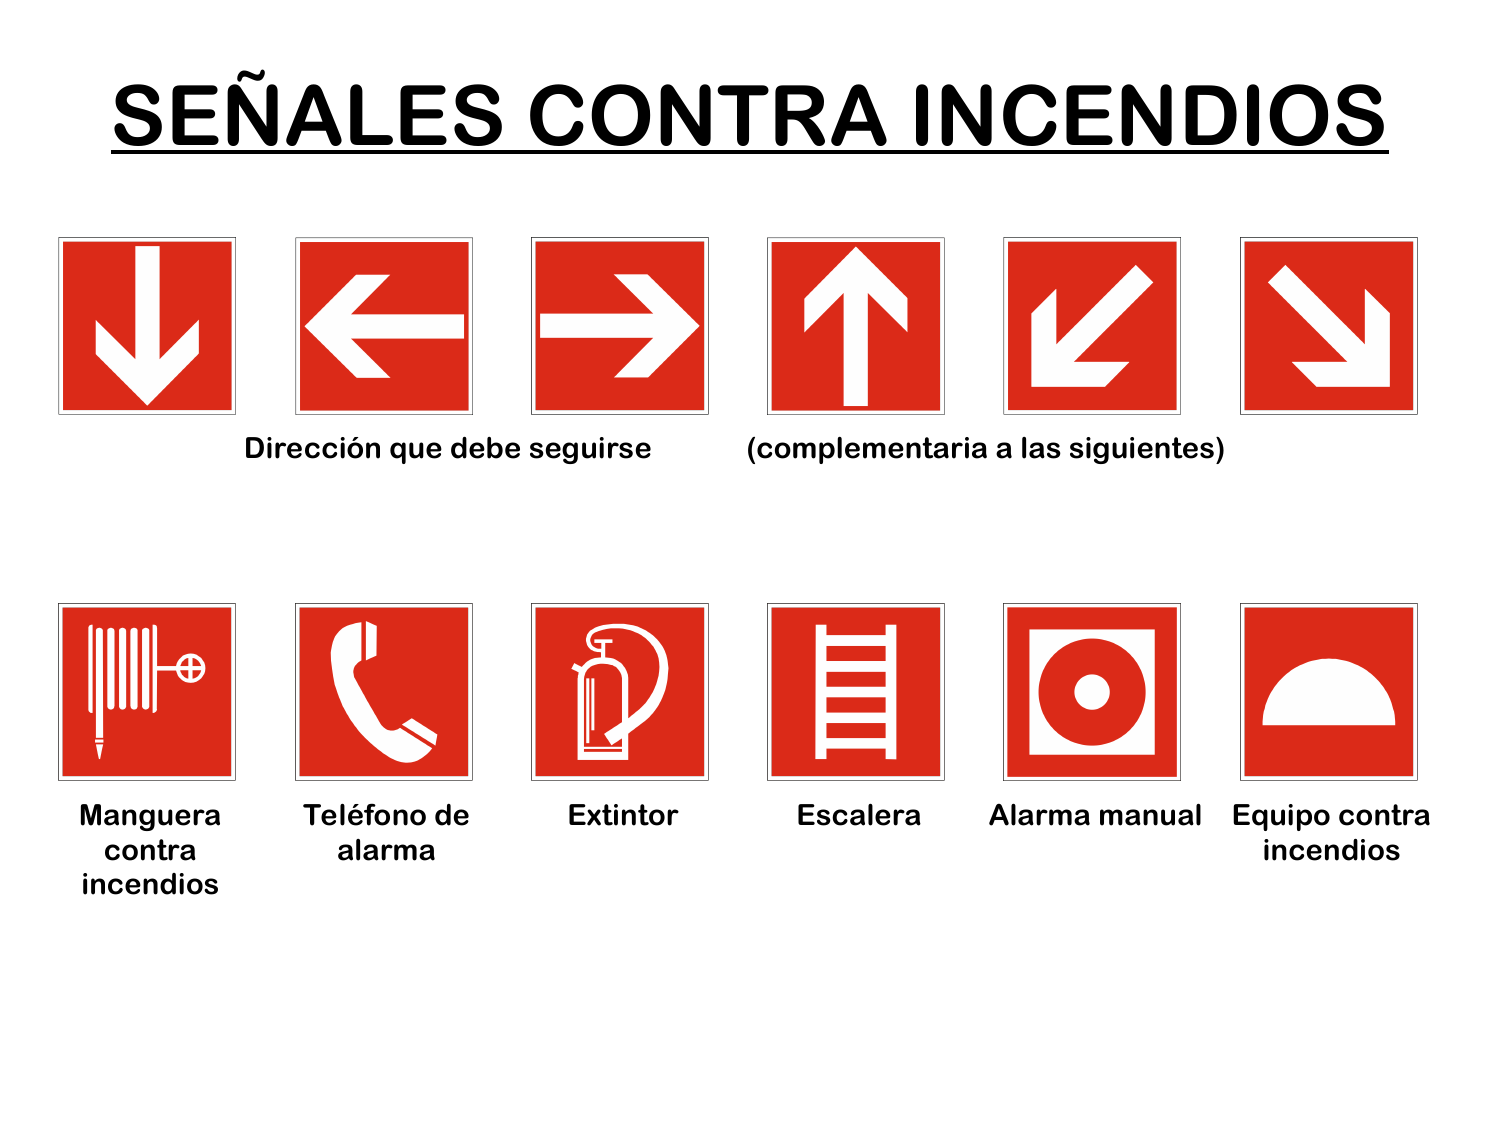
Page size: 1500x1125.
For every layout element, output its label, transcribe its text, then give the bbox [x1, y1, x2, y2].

picture [1003, 237, 1181, 415]
picture [1003, 603, 1181, 782]
picture [531, 603, 709, 782]
text_box Equipo contra incendios [1216, 792, 1448, 869]
text_box Teléfono de alarma [271, 792, 503, 869]
text_box Escalera [744, 792, 975, 834]
text_box Extintor [507, 792, 739, 834]
picture [295, 237, 473, 415]
picture [58, 603, 236, 782]
picture [531, 237, 709, 415]
text_box Alarma manual [980, 792, 1211, 834]
picture [767, 603, 945, 782]
text_box Dirección que debe seguirse (complementaria a las siguientes) [58, 426, 1412, 468]
picture [295, 603, 473, 782]
text_box Manguera contra incendios [35, 792, 266, 904]
picture [1240, 237, 1418, 415]
title SEÑALES CONTRA INCENDIOS [75, 45, 1426, 179]
picture [1240, 603, 1418, 782]
picture [767, 237, 945, 415]
picture [58, 237, 236, 415]
